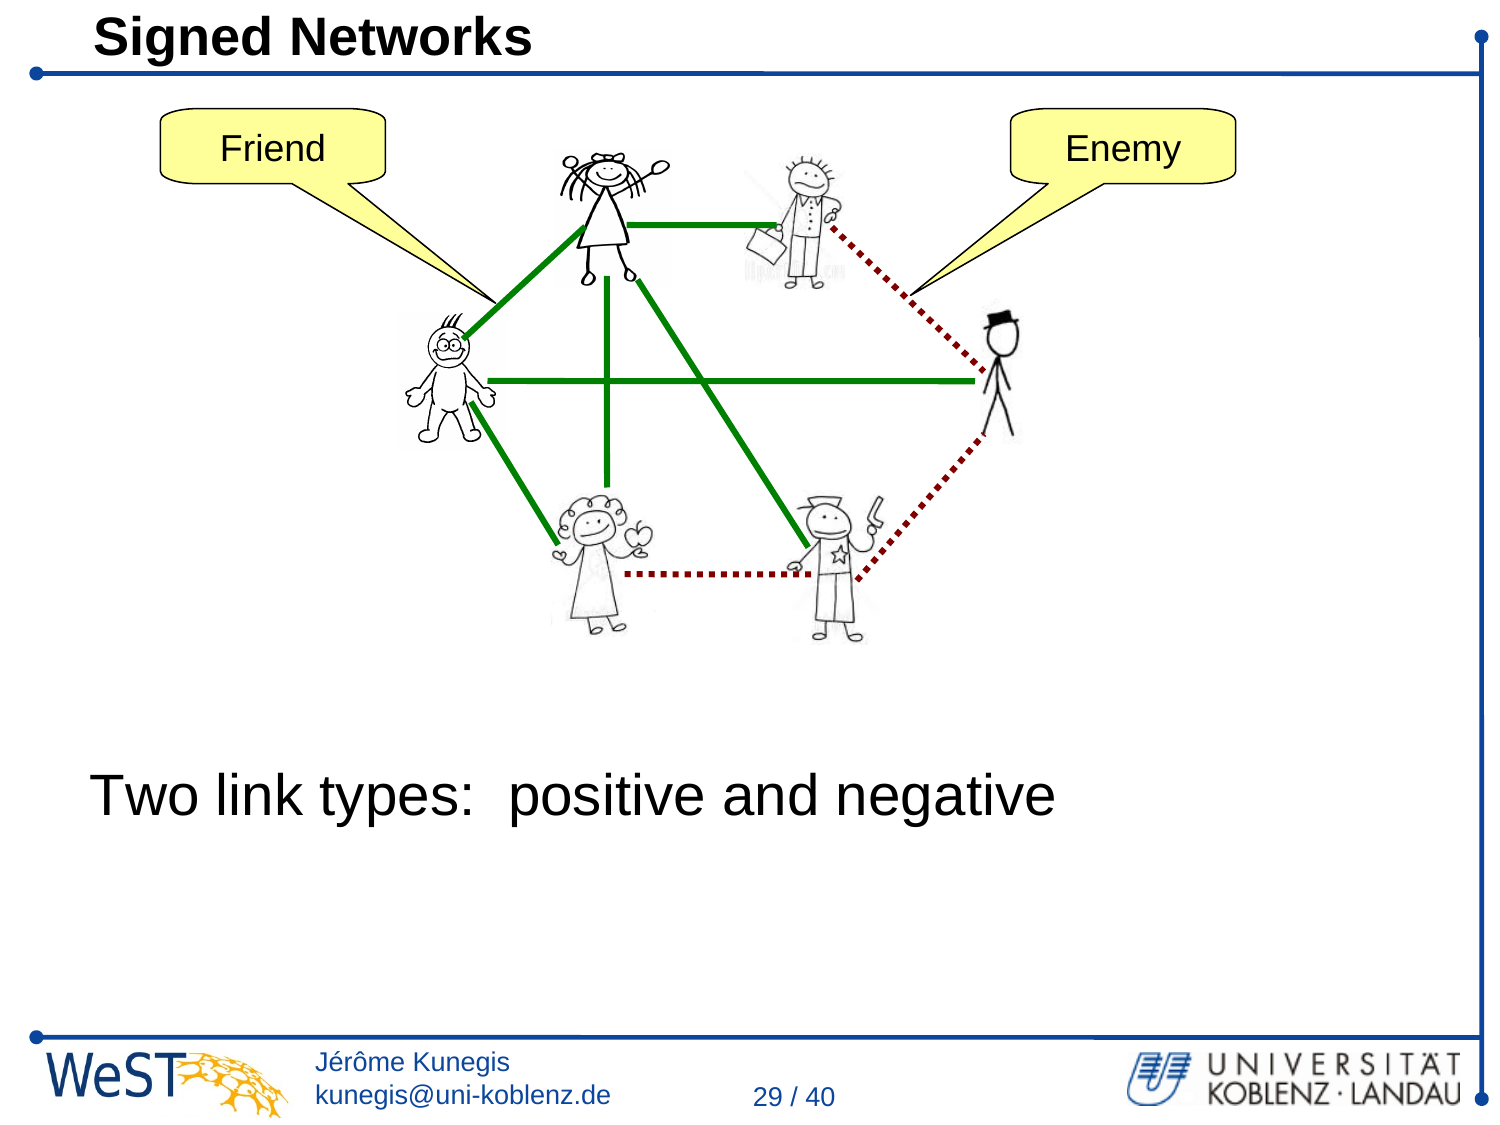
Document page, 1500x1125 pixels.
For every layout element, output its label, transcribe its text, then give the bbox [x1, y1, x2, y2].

picture [1127, 1052, 1460, 1106]
picture [397, 311, 506, 451]
picture [554, 149, 671, 288]
picture [41, 1046, 302, 1118]
text_box Enemy [910, 108, 1236, 296]
picture [959, 299, 1034, 448]
text_box Friend [160, 108, 496, 304]
picture [744, 153, 845, 290]
picture [782, 490, 888, 645]
picture [550, 493, 656, 637]
text_box Signed Networks [78, 0, 1463, 74]
text_box Two link types: positive and negative [74, 750, 1463, 1050]
